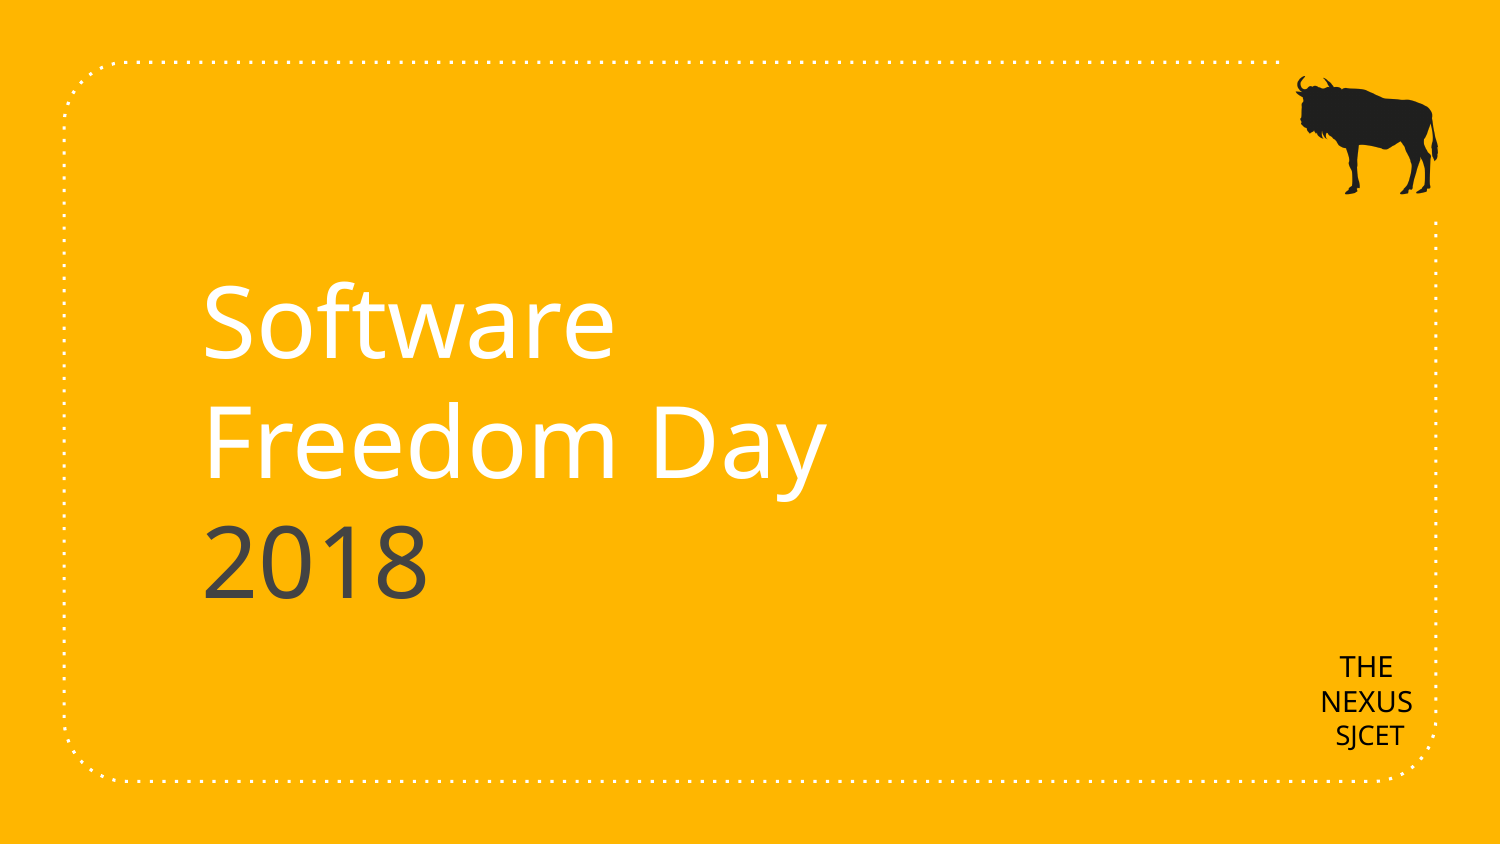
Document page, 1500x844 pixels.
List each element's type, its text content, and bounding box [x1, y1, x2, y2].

picture [1289, 57, 1445, 213]
title Software Freedom Day 2018 [186, 359, 1462, 634]
text_box THE NEXUS SJCET [1289, 633, 1445, 789]
